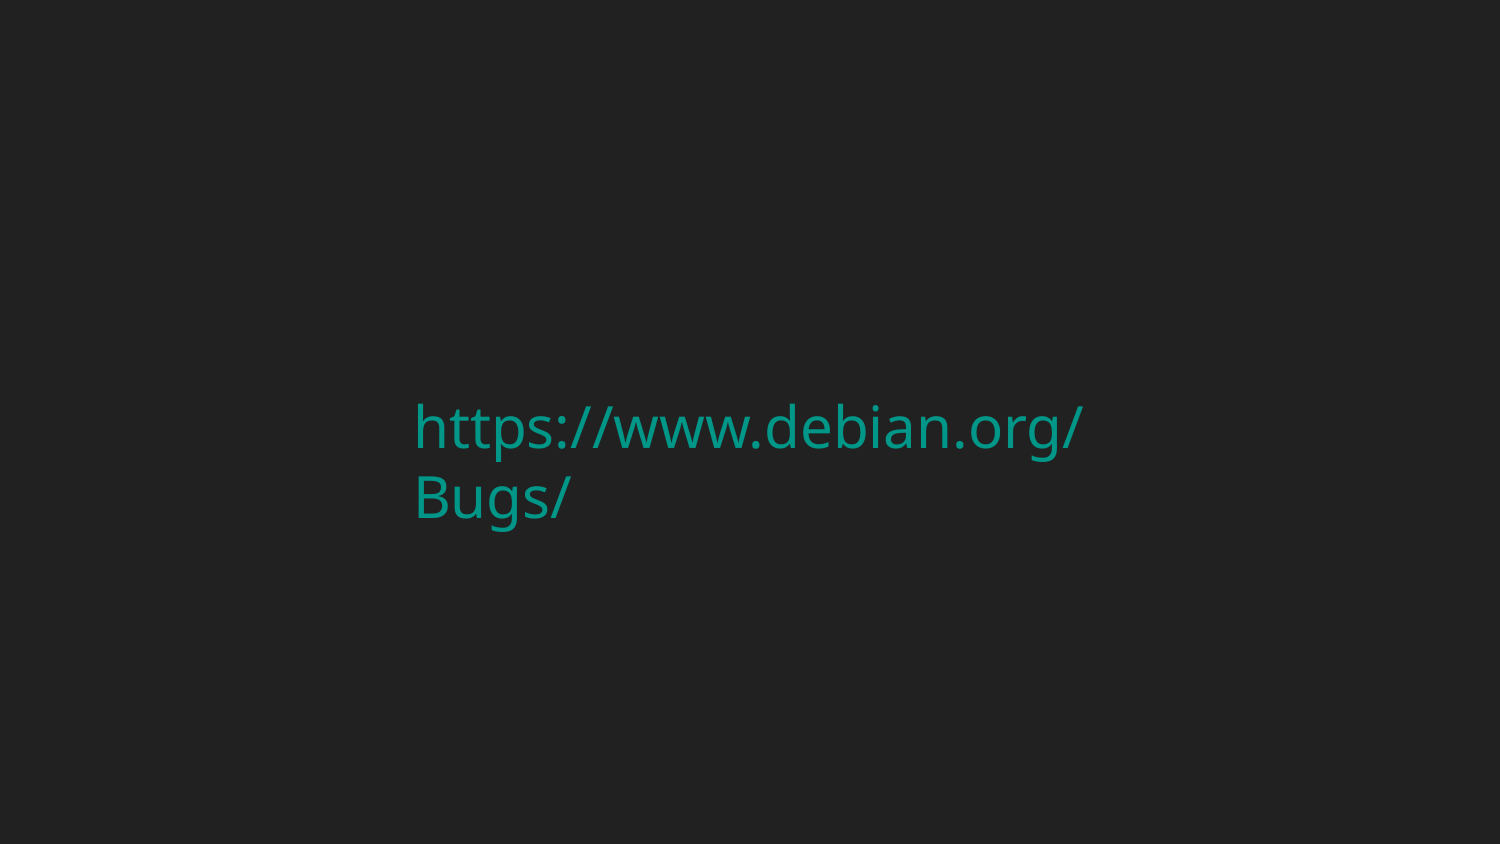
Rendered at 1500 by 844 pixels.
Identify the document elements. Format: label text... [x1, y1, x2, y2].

title https://www.debian.org/Bugs/ [398, 374, 1149, 469]
